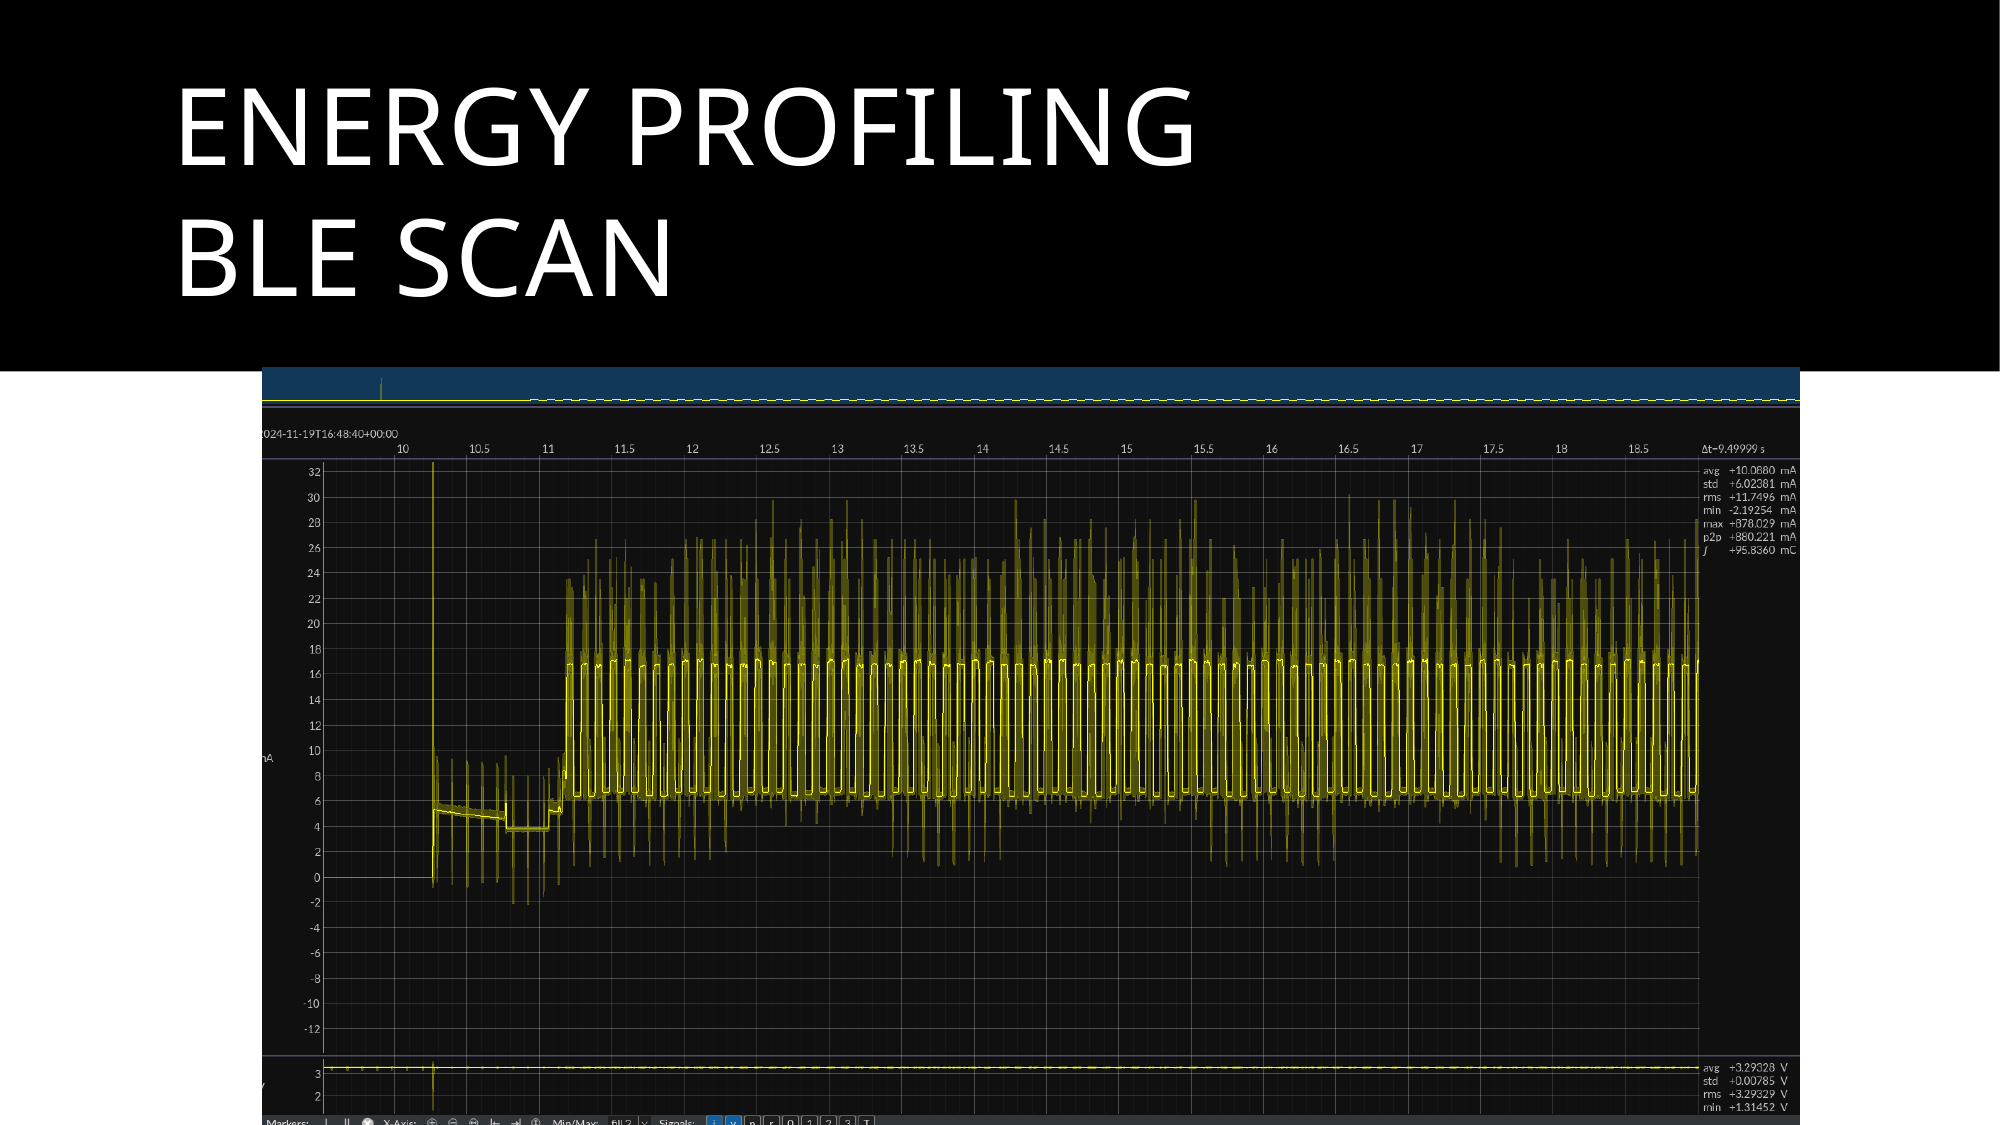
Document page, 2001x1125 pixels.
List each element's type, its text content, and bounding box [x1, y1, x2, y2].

title Energy profiling BLE Scan [157, 52, 1842, 331]
picture [262, 367, 1800, 1125]
